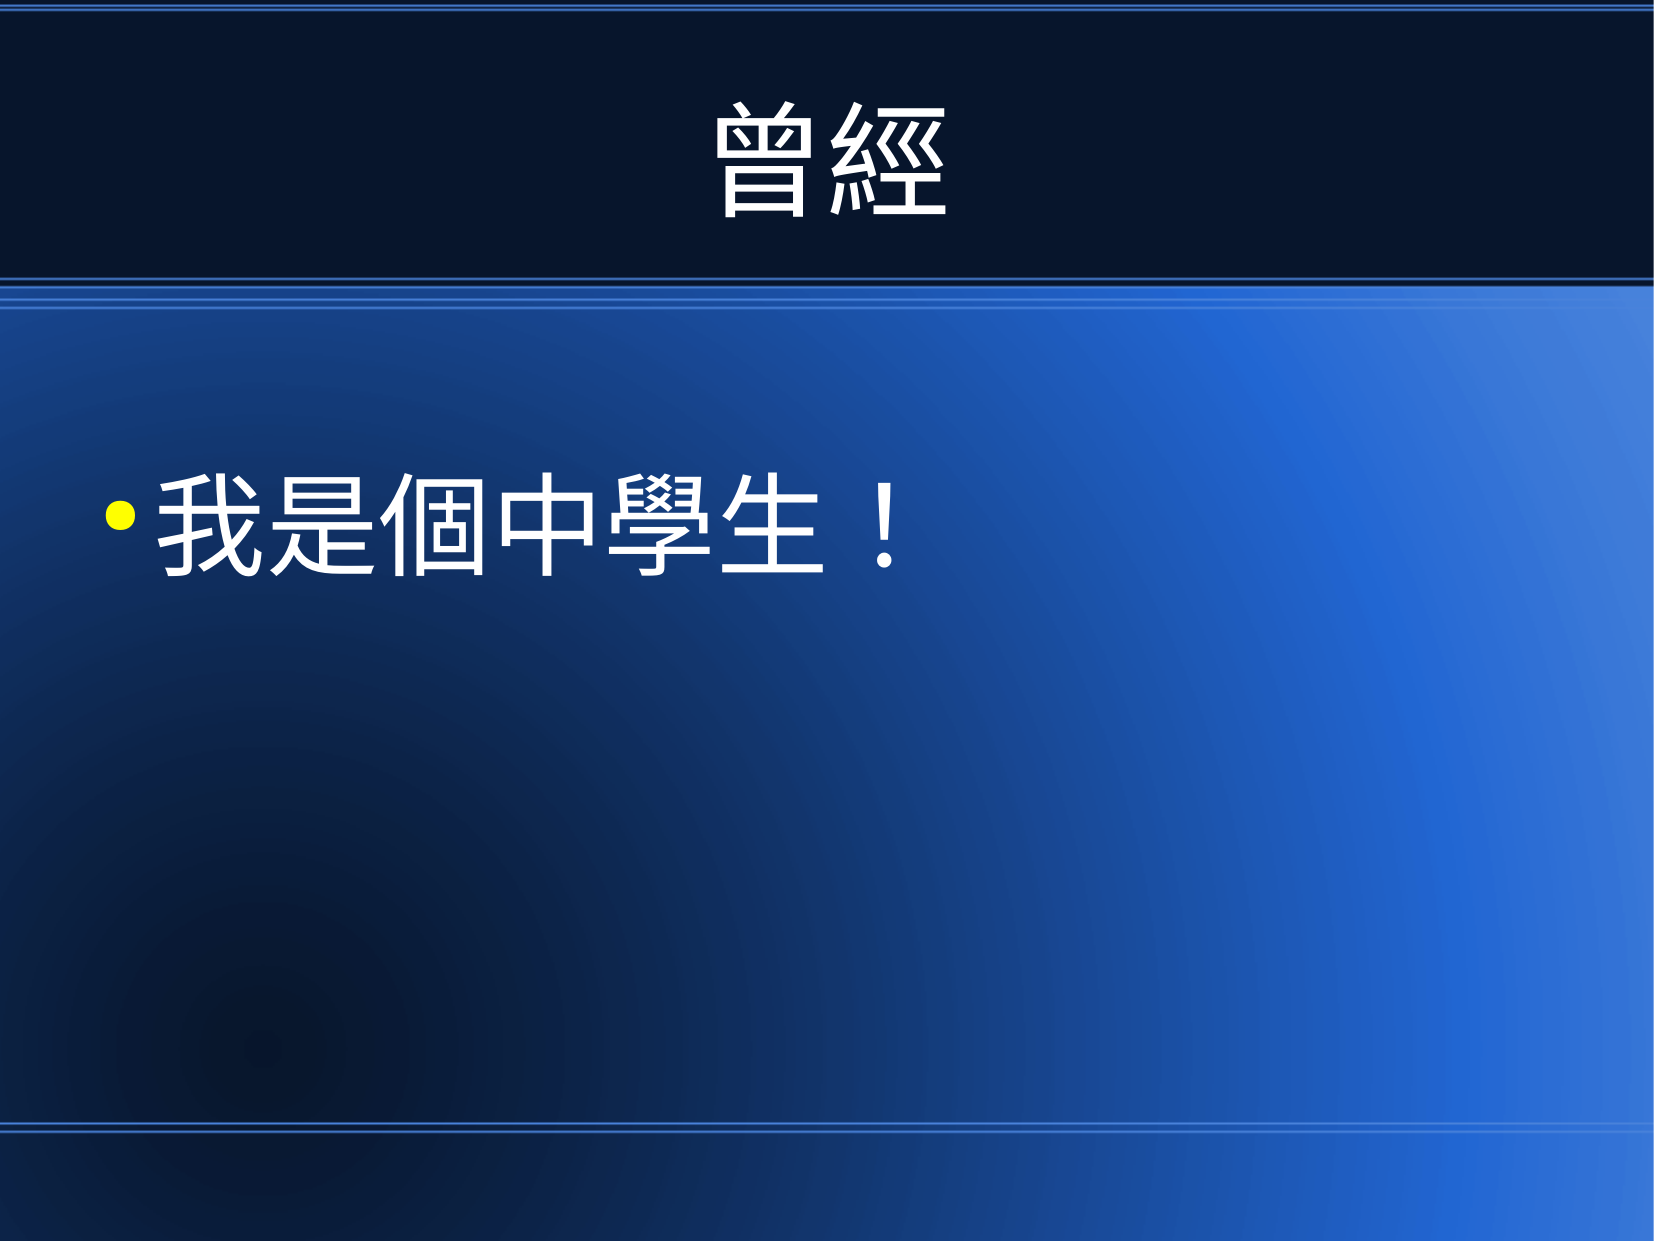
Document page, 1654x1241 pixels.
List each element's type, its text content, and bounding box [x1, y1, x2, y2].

picture [0, 0, 1654, 1241]
list 我是個中學生！ [82, 355, 1571, 1241]
title 曾經 [82, 49, 1571, 257]
